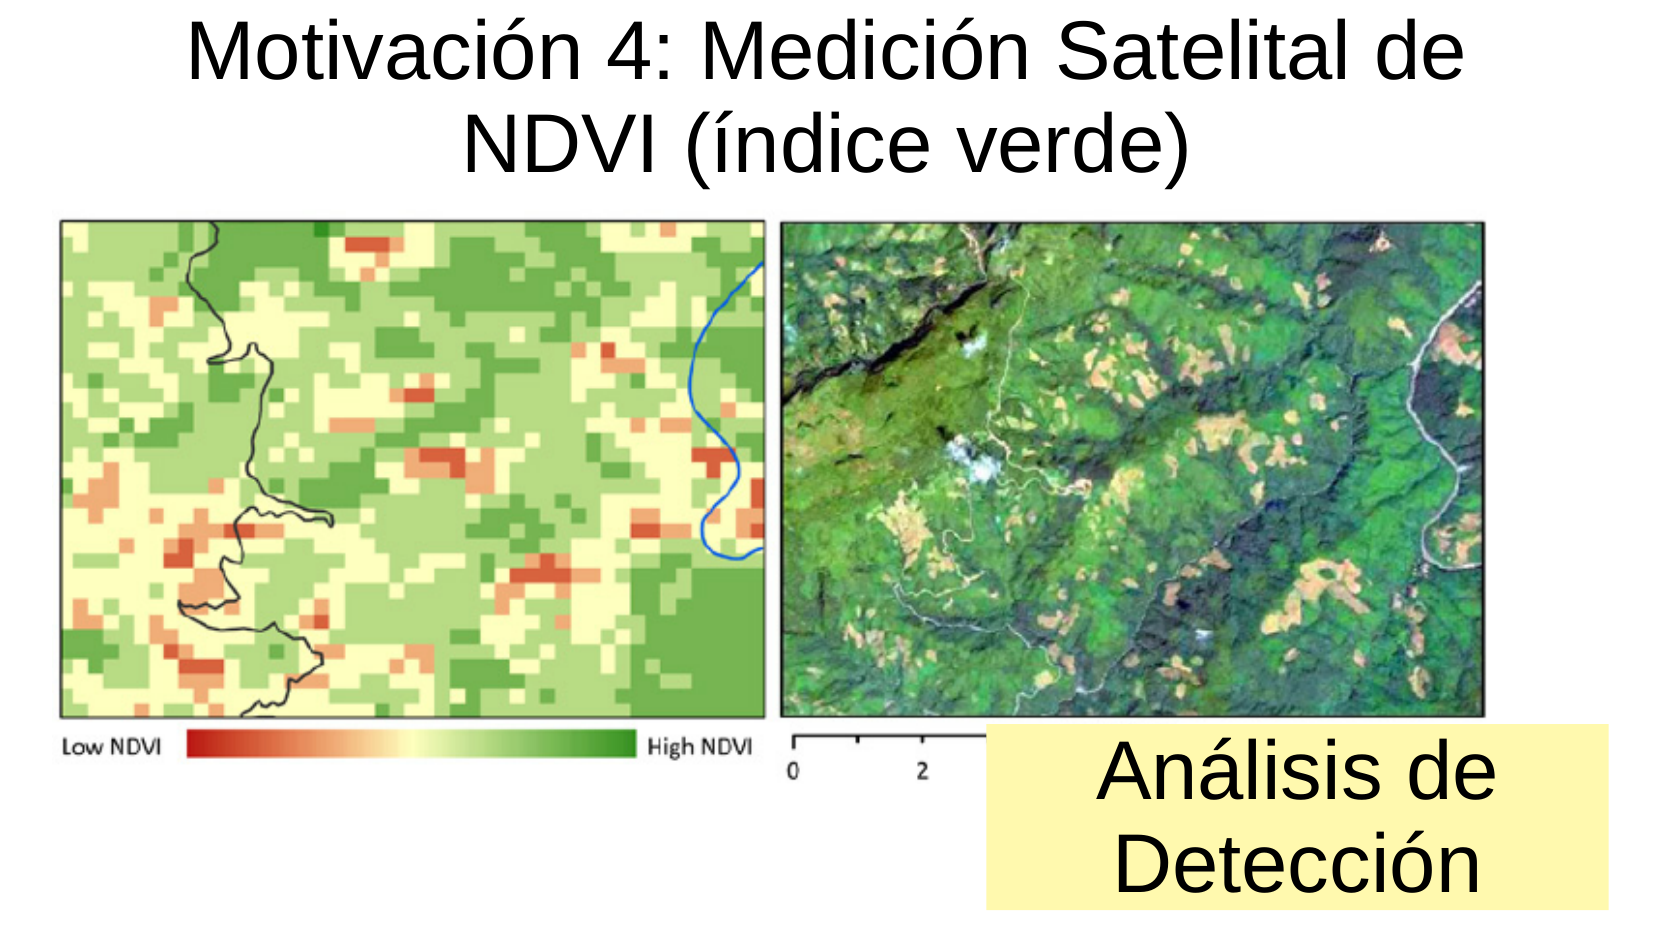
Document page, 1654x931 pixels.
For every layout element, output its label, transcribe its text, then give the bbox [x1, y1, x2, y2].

picture [52, 205, 1492, 784]
title Motivación 4: Medición Satelital de NDVI (índice verde) [82, 4, 1571, 191]
title Análisis de Detección [986, 724, 1609, 911]
